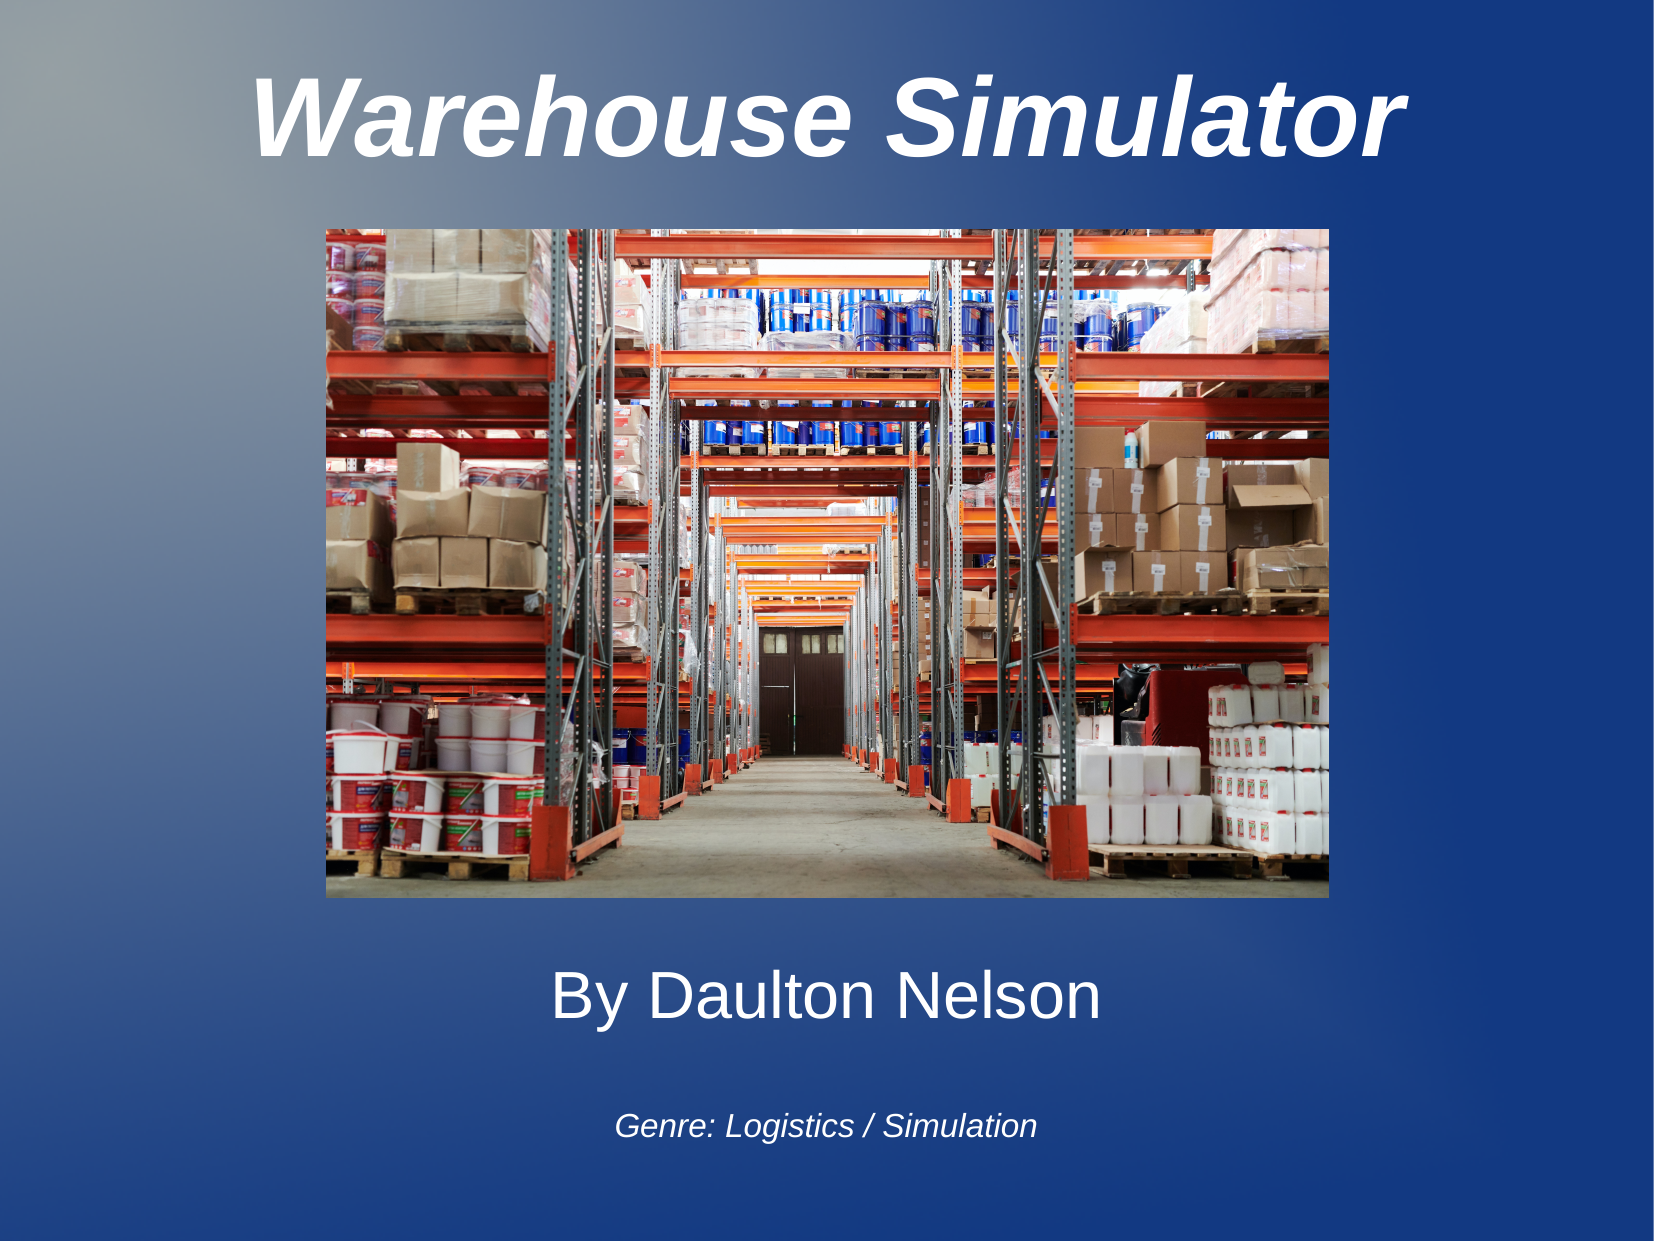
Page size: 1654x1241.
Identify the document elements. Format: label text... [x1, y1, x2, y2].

picture [0, 0, 1654, 1241]
subtitle By Daulton Nelson Genre: Logistics / Simulation [82, 947, 1571, 1156]
title Warehouse Simulator [82, 13, 1571, 222]
